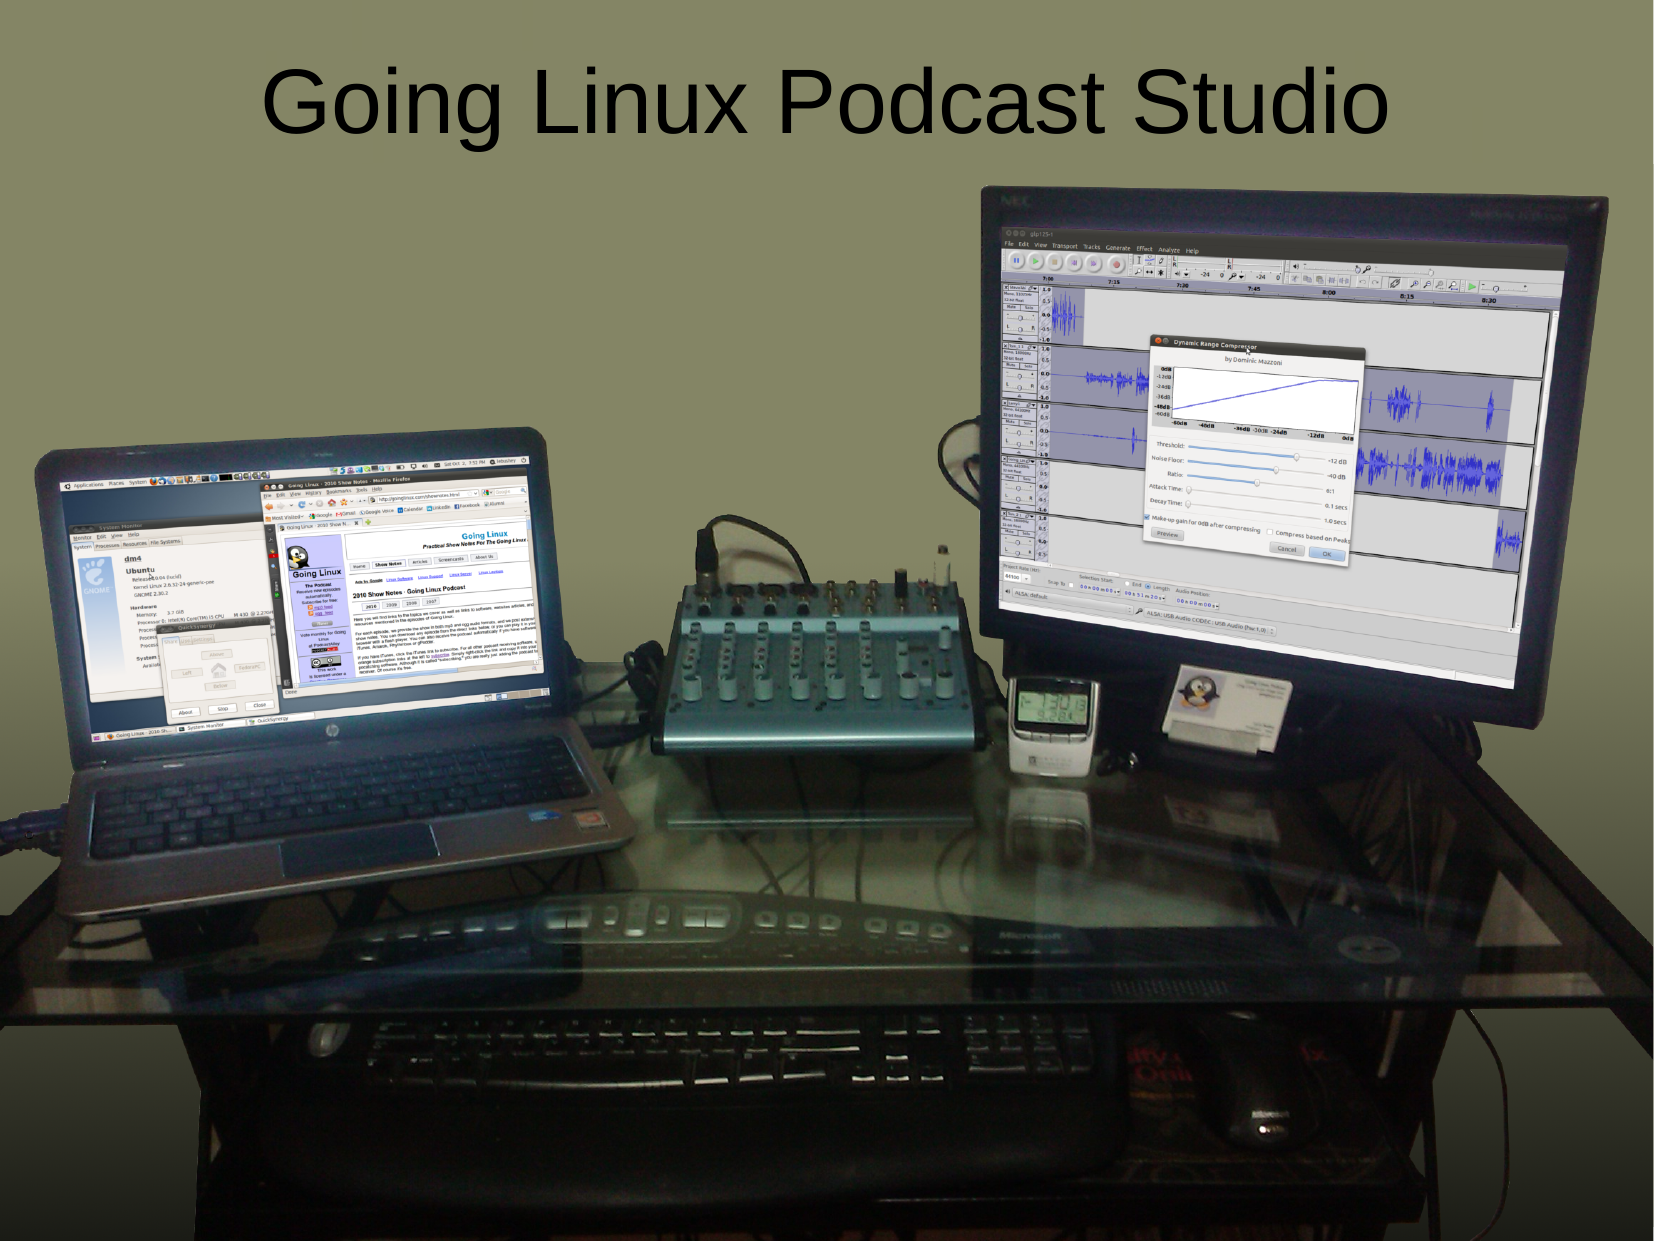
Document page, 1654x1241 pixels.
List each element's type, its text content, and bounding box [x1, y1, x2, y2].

picture [0, 0, 1654, 1241]
title Going Linux Podcast Studio [82, 49, 1571, 164]
